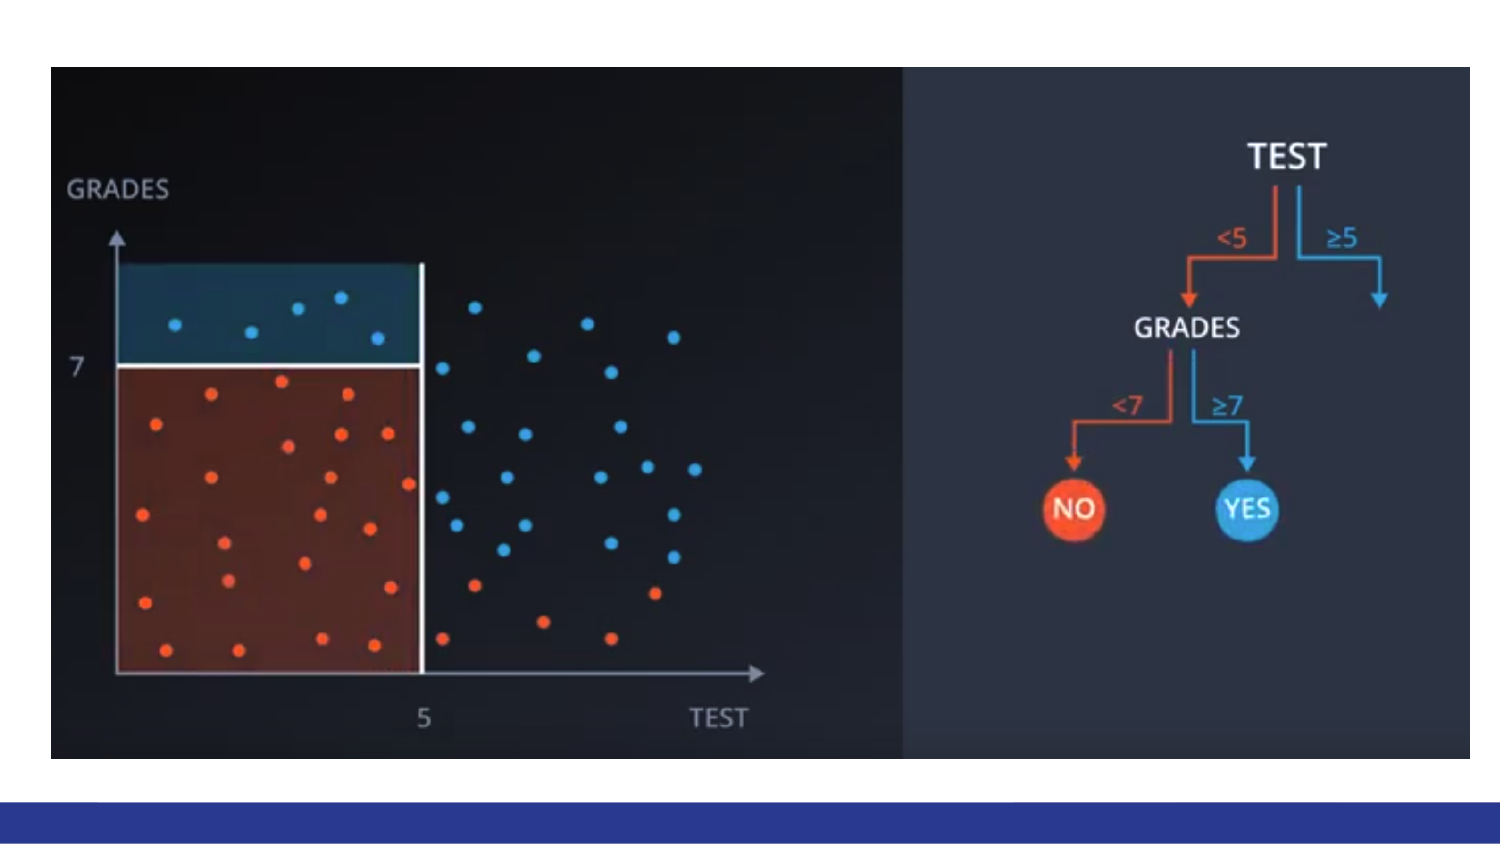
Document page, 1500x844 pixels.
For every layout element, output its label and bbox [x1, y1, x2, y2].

text_box [97, 638, 1500, 803]
picture [51, 67, 1470, 759]
